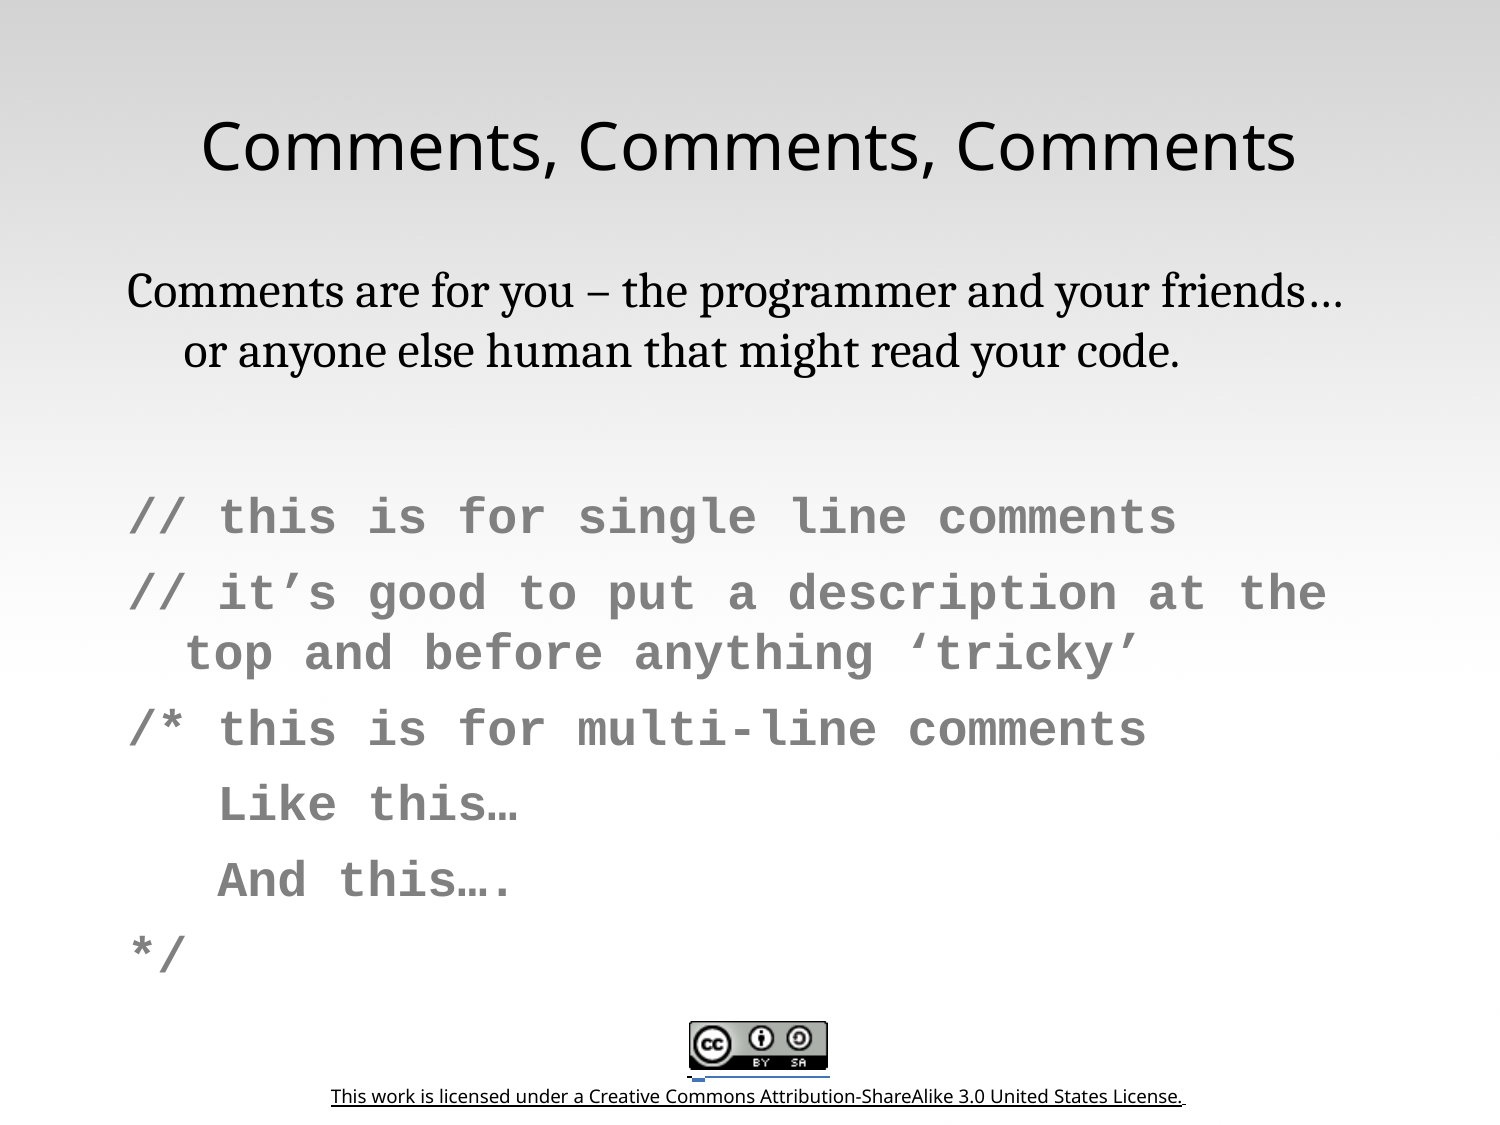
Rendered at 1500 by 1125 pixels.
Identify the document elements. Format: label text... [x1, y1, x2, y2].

picture [0, 0, 1500, 1125]
list Comments are for you – the programmer and your friends…or anyone else human that might read your code. // this is for single line comments // it’s good to put a description at the top and before anything ‘tricky’ /* this is for multi-line comments Like this… And this…. */ [112, 249, 1388, 925]
title Comments, Comments, Comments [112, 50, 1388, 238]
